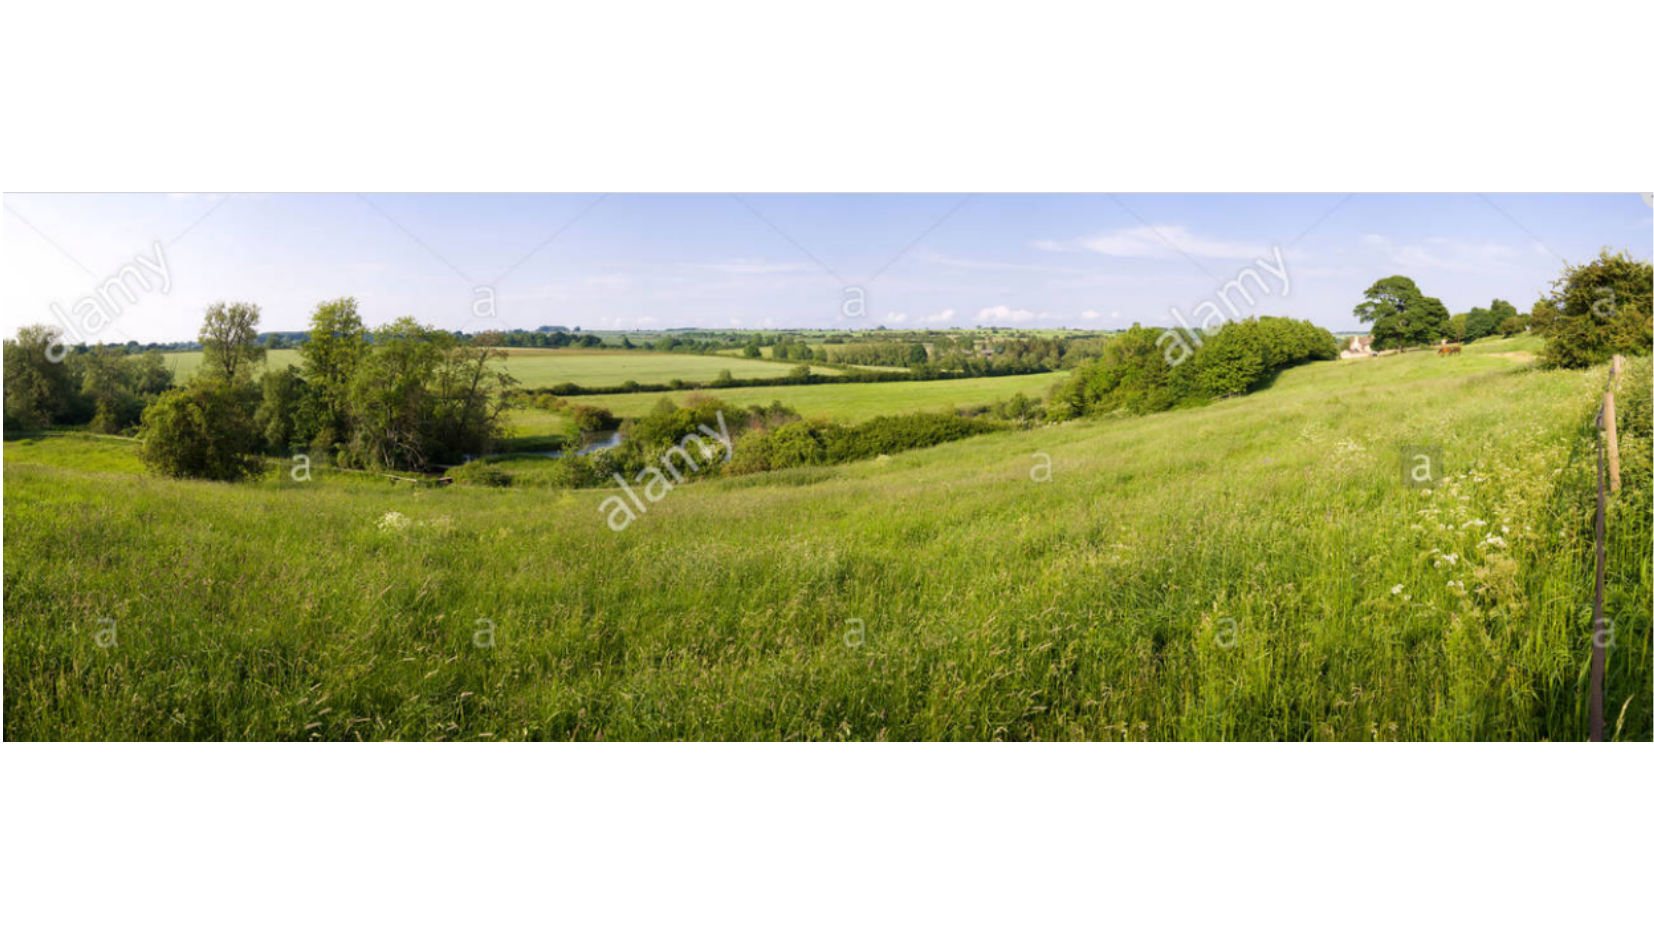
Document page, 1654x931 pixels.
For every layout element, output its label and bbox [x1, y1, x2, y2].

picture [3, 192, 1654, 742]
